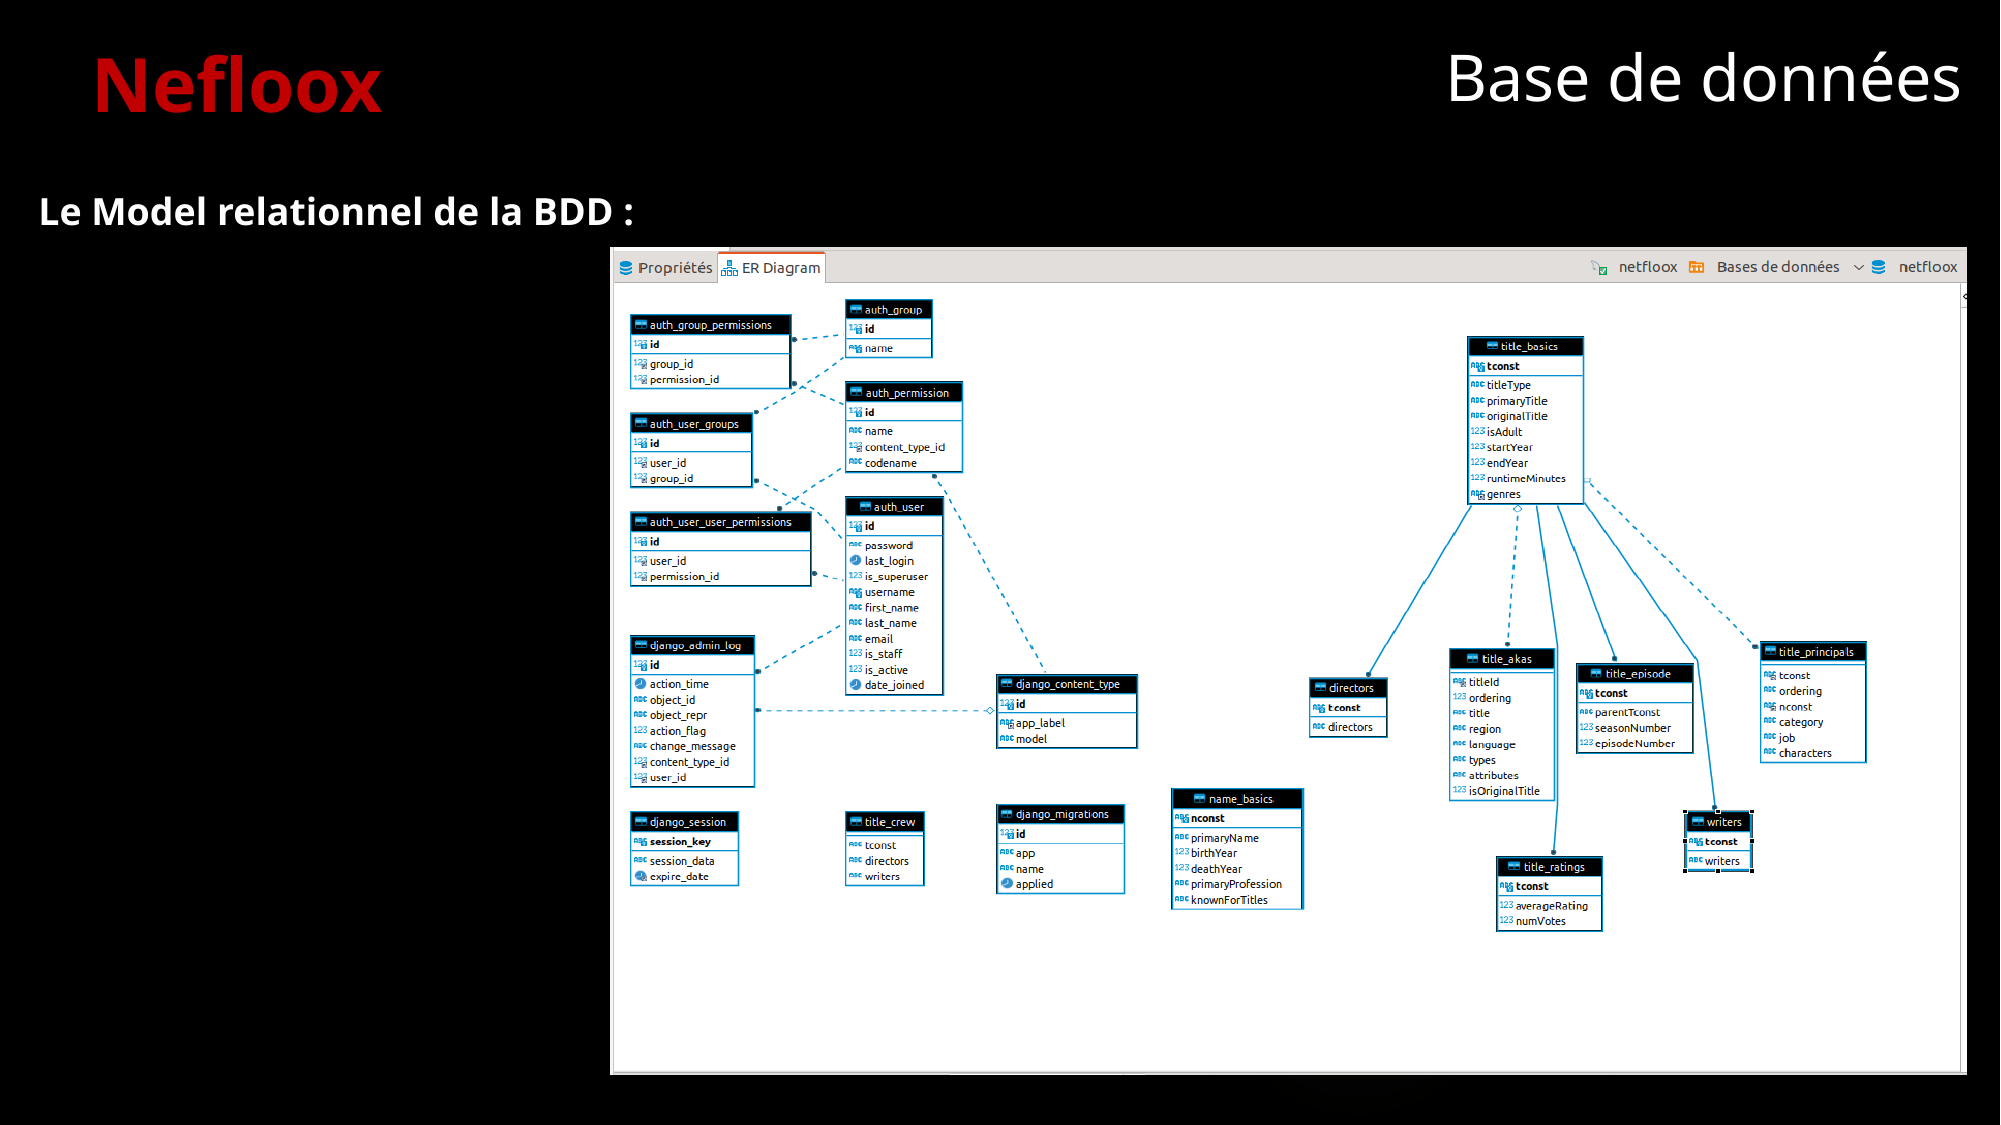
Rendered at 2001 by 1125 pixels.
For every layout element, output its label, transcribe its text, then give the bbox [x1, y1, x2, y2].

text_box Nefloox [76, 25, 443, 128]
text_box Base de données [1315, 29, 1979, 123]
picture [610, 247, 1967, 1075]
text_box Le Model relationnel de la BDD : [23, 177, 691, 268]
